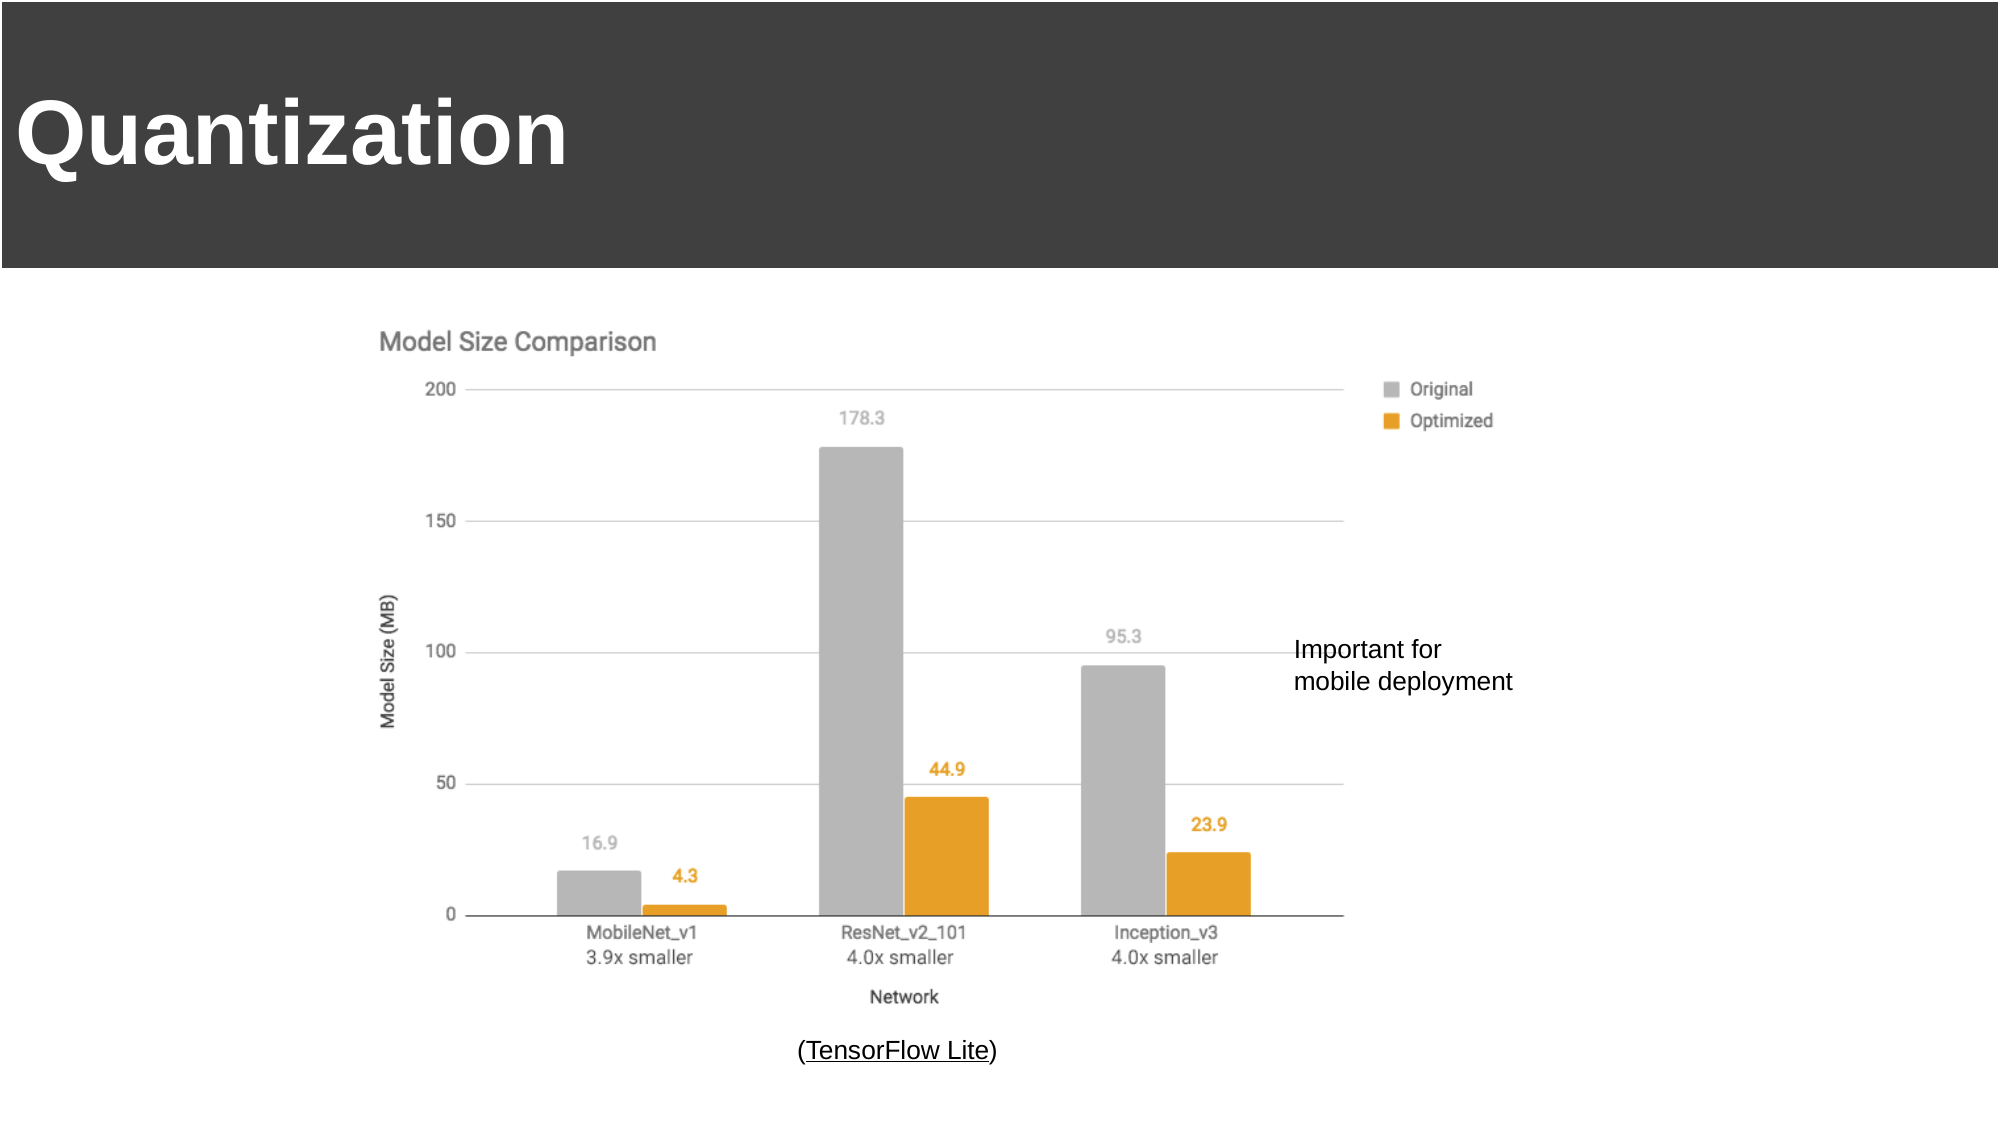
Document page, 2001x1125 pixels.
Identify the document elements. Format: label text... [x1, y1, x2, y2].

picture [361, 305, 1517, 1022]
title Quantization [0, 0, 2000, 271]
text_box Important for mobile deployment [1287, 625, 1511, 702]
text_box (TensorFlow Lite) [791, 1026, 987, 1071]
